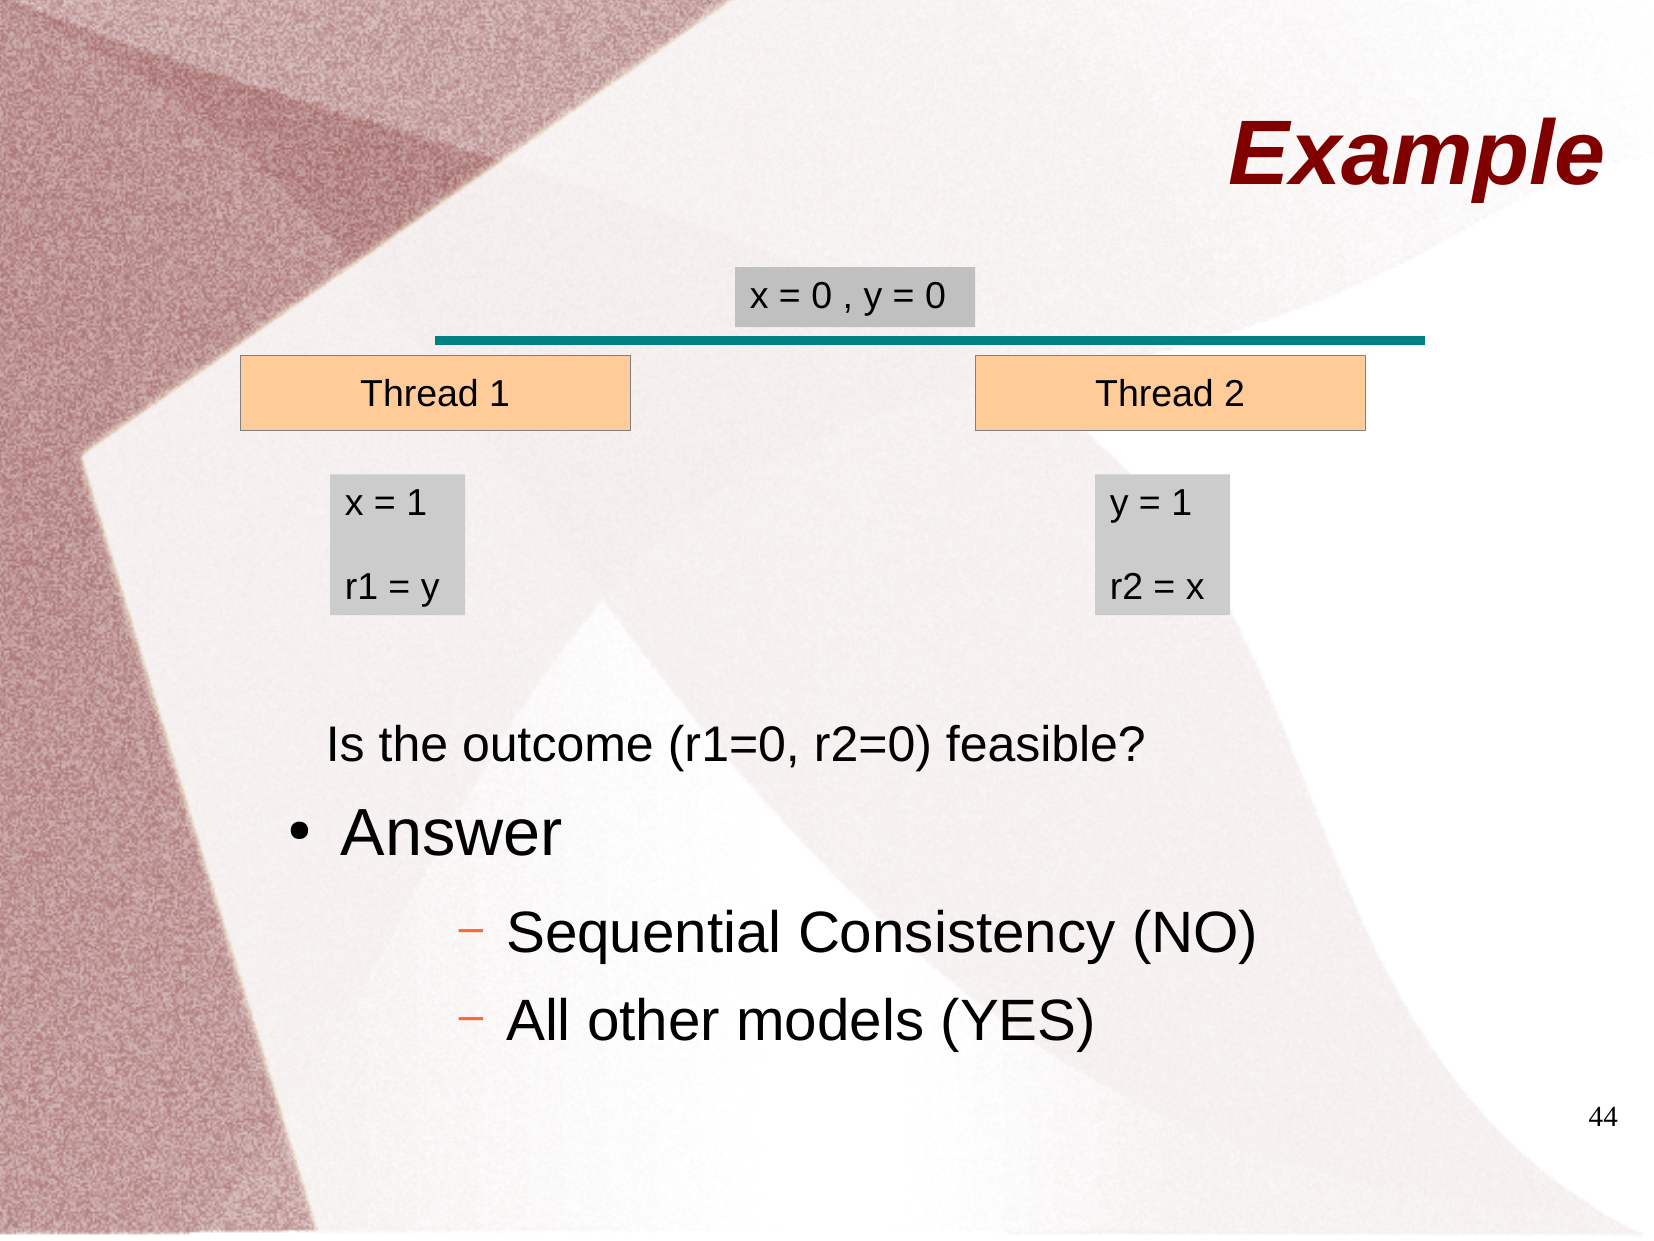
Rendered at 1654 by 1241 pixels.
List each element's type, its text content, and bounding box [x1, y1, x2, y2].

text_box Thread 1 [240, 355, 631, 431]
list Answer Sequential Consistency (NO) All other models (YES) [270, 795, 1546, 1054]
text_box y = 1 r2 = x [1095, 474, 1231, 616]
text_box x = 1 r1 = y [330, 474, 466, 616]
title Example [596, 49, 1607, 257]
picture [0, 0, 1654, 1241]
list Is the outcome (r1=0, r2=0) feasible? [255, 715, 1531, 781]
text_box x = 0 , y = 0 [735, 267, 976, 328]
text_box Thread 2 [975, 355, 1366, 431]
